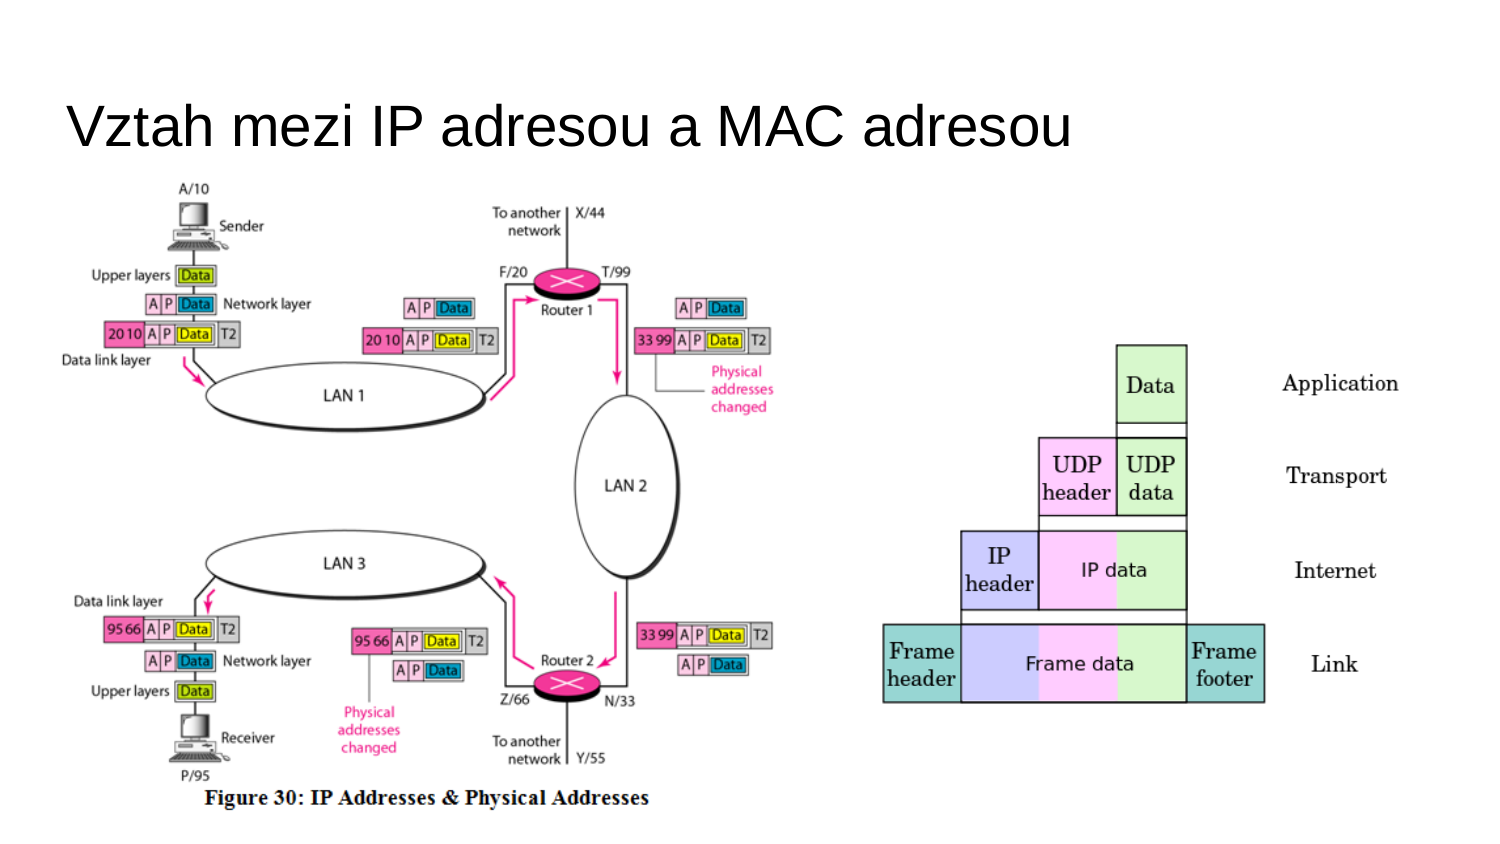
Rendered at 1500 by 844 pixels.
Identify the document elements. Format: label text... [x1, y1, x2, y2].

title Vztah mezi IP adresou a MAC adresou [51, 72, 1449, 167]
picture [868, 329, 1490, 718]
picture [51, 166, 808, 818]
